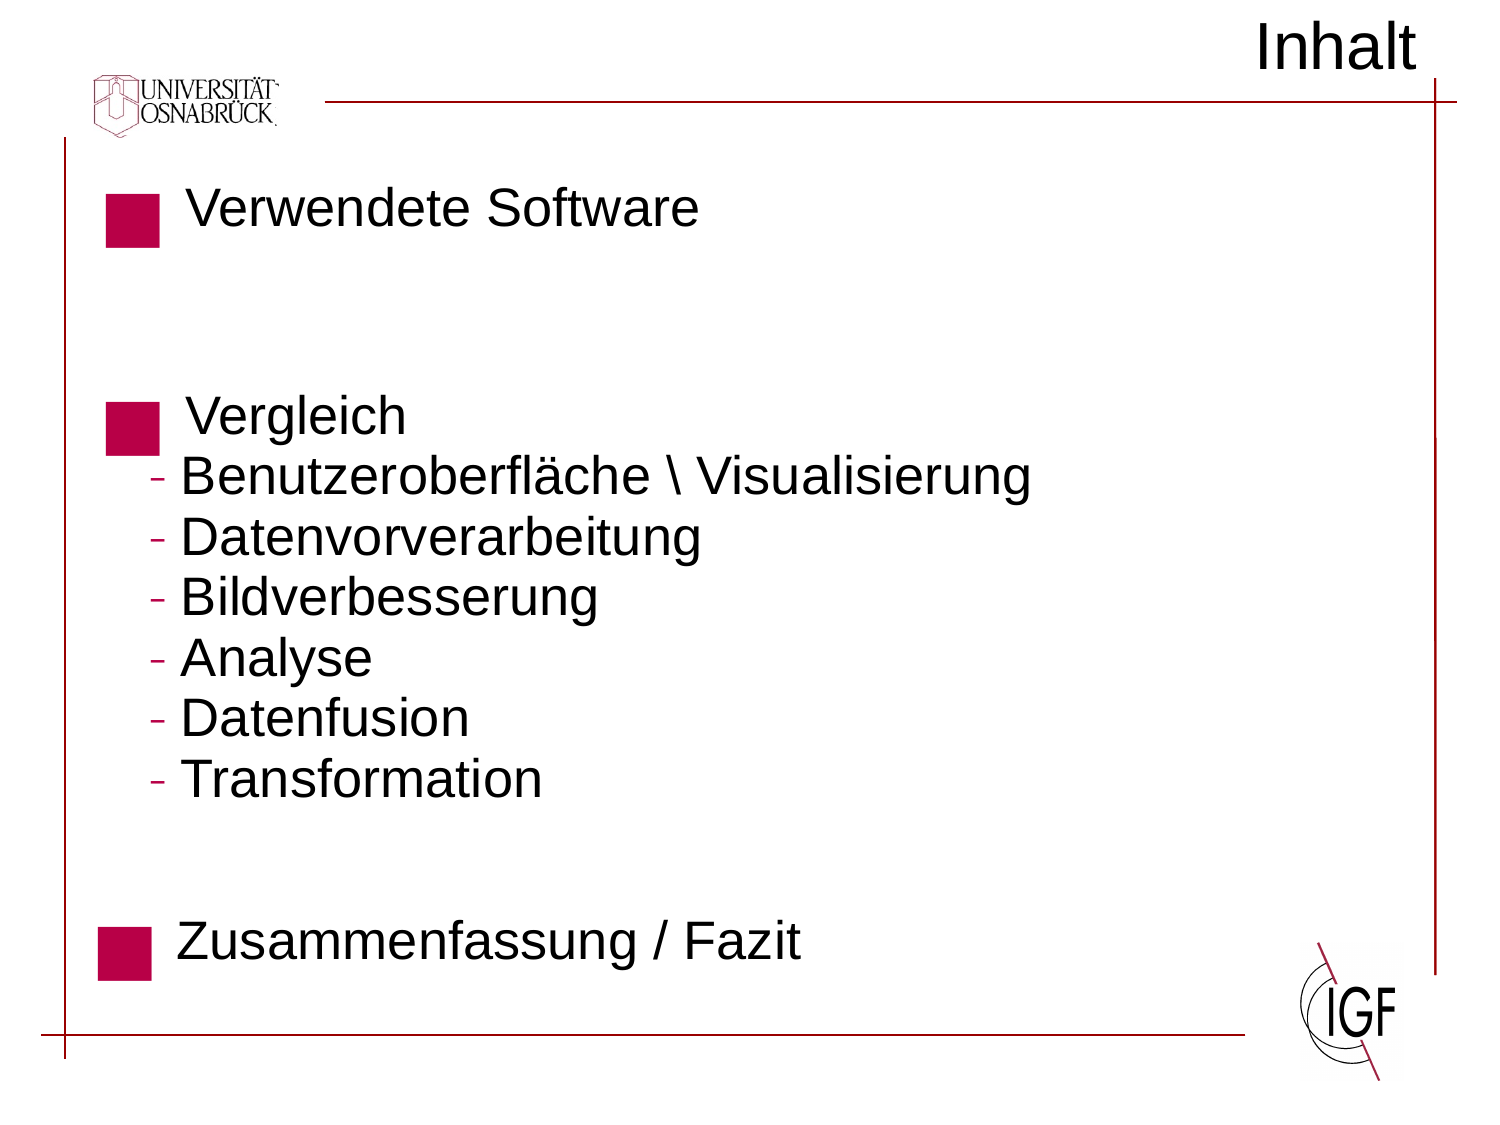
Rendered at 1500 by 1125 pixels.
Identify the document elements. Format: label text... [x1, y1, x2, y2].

picture [93, 75, 279, 138]
title Inhalt [290, 9, 1418, 84]
text_box Zusammenfassung / Fazit [88, 910, 1439, 1125]
subtitle Verwendete Software Vergleich Benutzeroberfläche \ Visualisierung Datenvorverarbeitung Bildverbesserung Analyse Datenfusion Transformation [96, 177, 1447, 1091]
text_box [22, 645, 105, 721]
